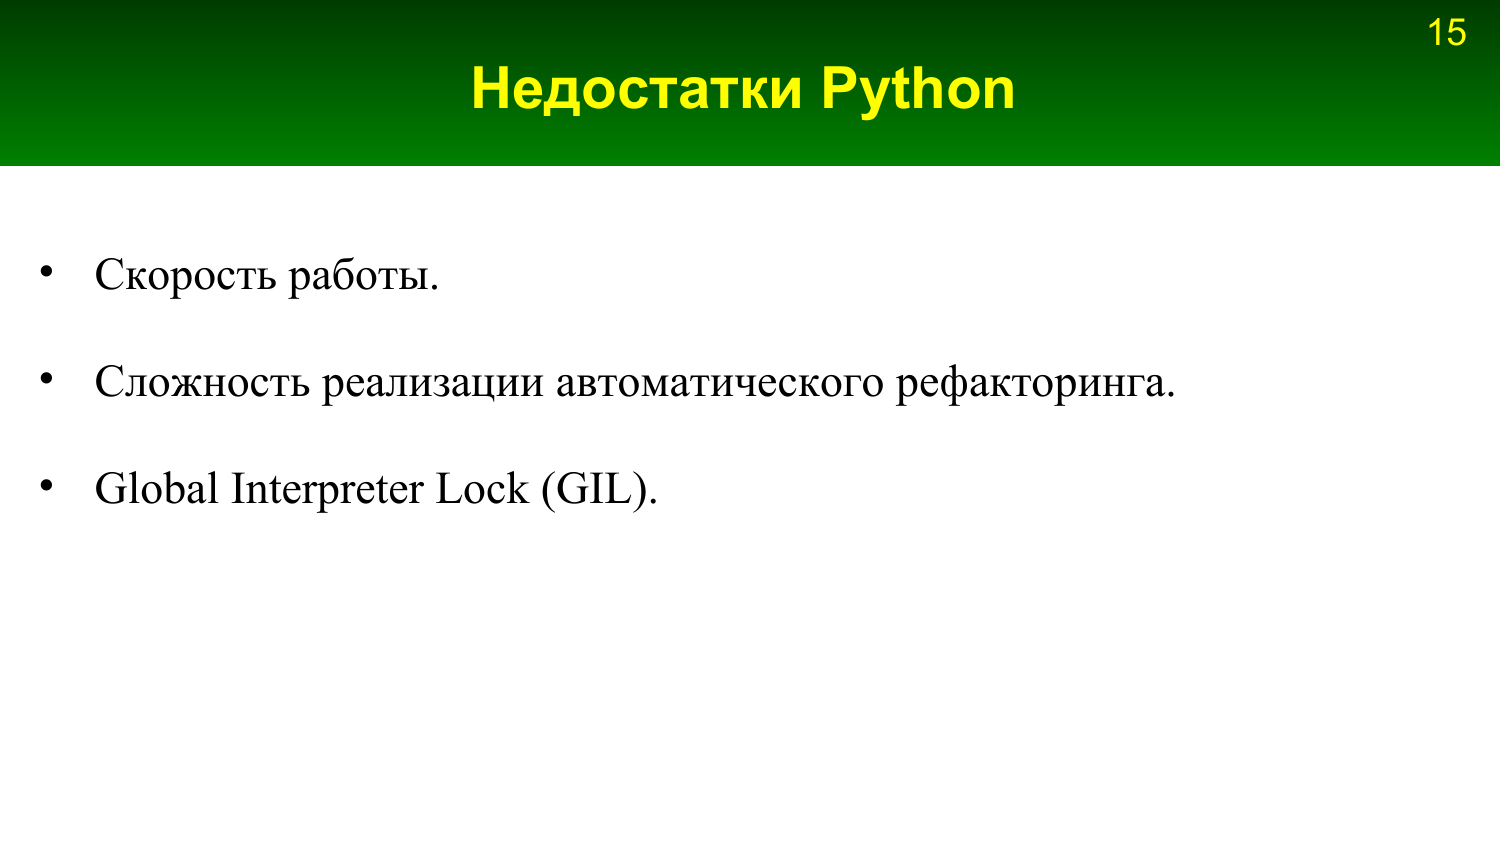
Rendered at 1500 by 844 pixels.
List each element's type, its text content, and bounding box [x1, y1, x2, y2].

title Недостатки Python [11, 5, 1477, 164]
list Скорость работы. Сложность реализации автоматического рефакторинга. Global Interpreter Lock (GIL). [23, 235, 1477, 791]
